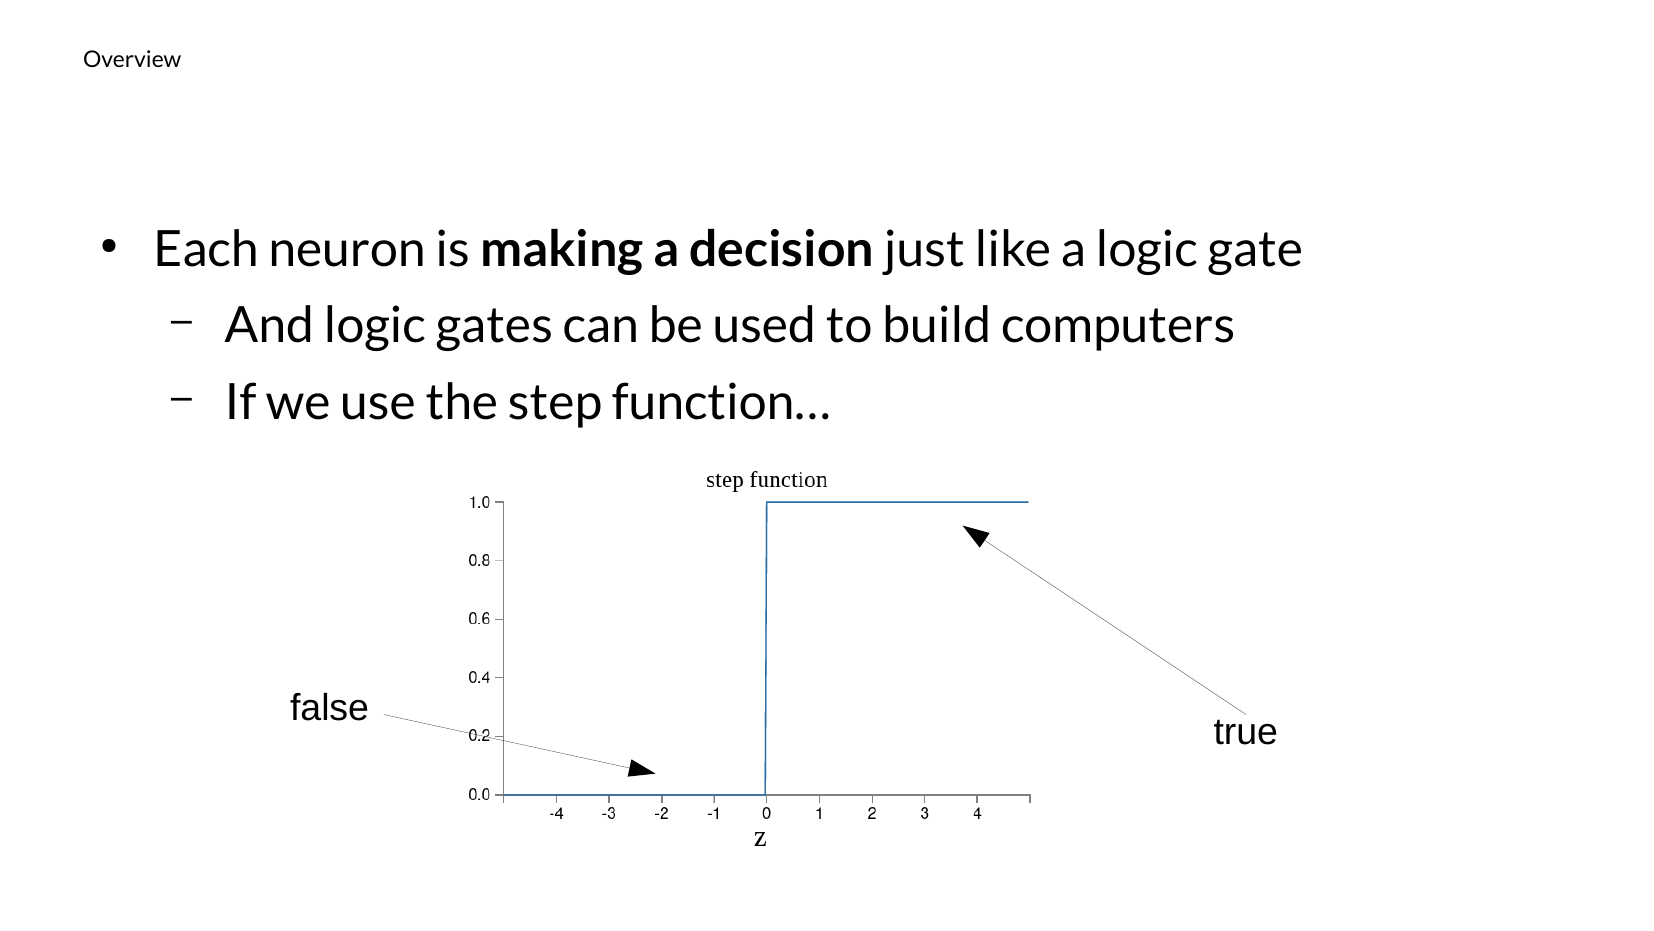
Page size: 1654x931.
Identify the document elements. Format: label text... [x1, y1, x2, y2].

picture [439, 448, 1087, 875]
list Each neuron is making a decision just like a logic gate And logic gates can be used to build computers If we use the step function… [82, 217, 1571, 839]
title Overview [83, 0, 1571, 119]
text_box true [1198, 702, 1329, 762]
text_box false [275, 679, 384, 736]
